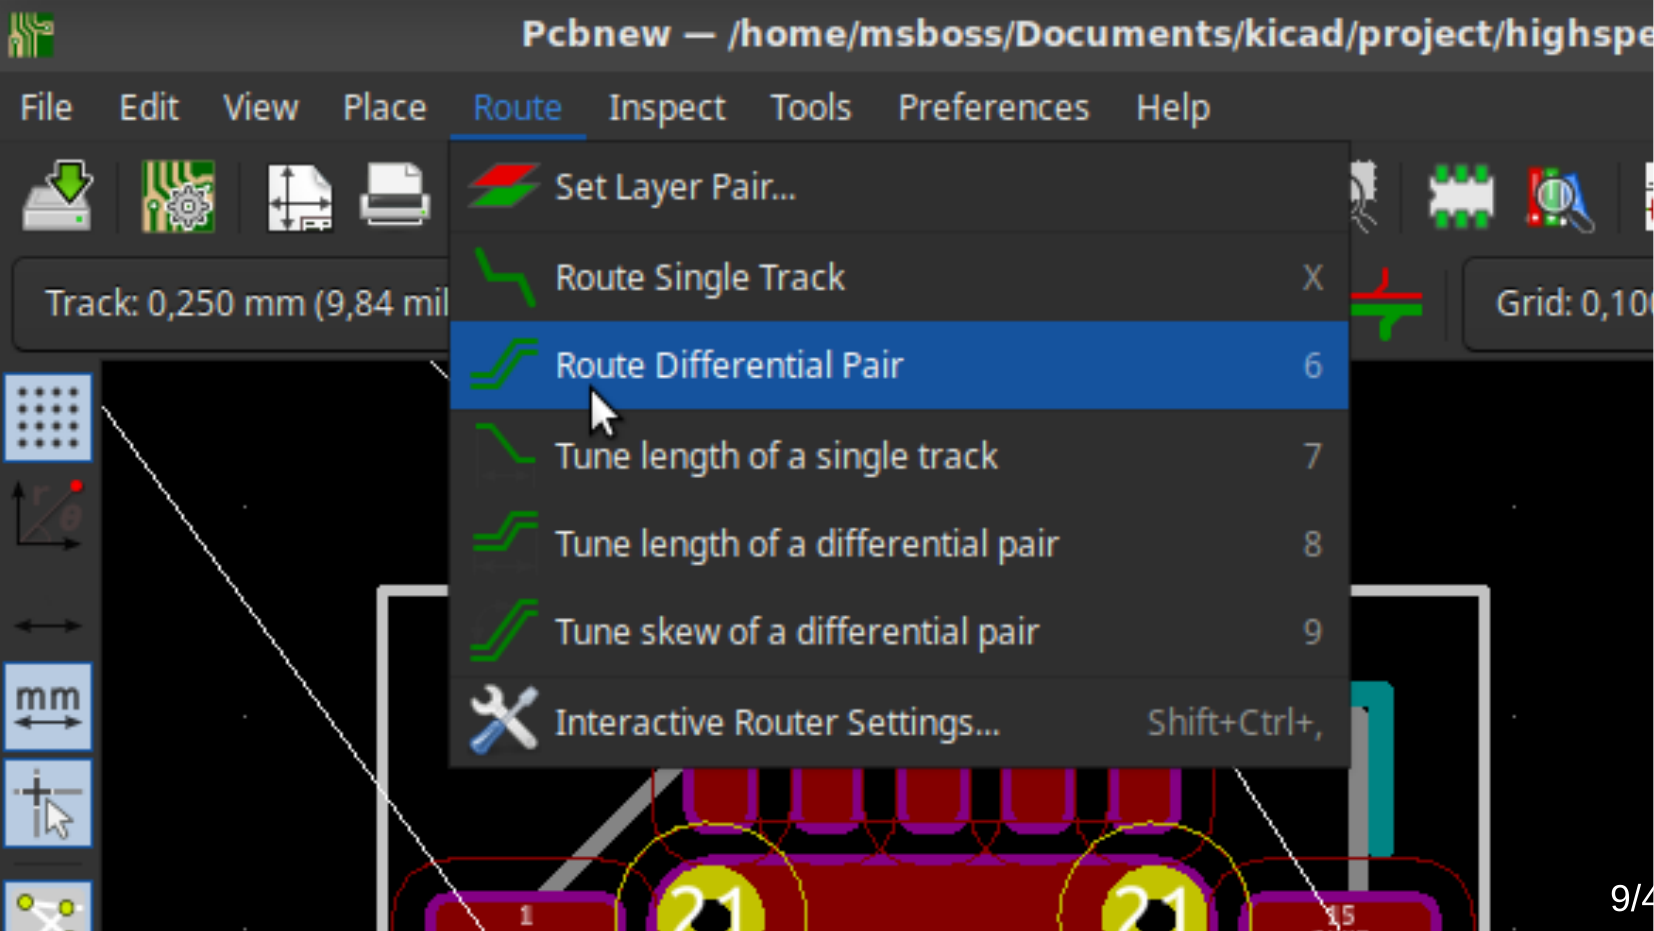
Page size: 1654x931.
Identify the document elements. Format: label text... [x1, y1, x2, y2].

picture [0, 0, 1654, 931]
picture [1649, 890, 1654, 903]
text_box 1/46 [1515, 870, 1649, 927]
